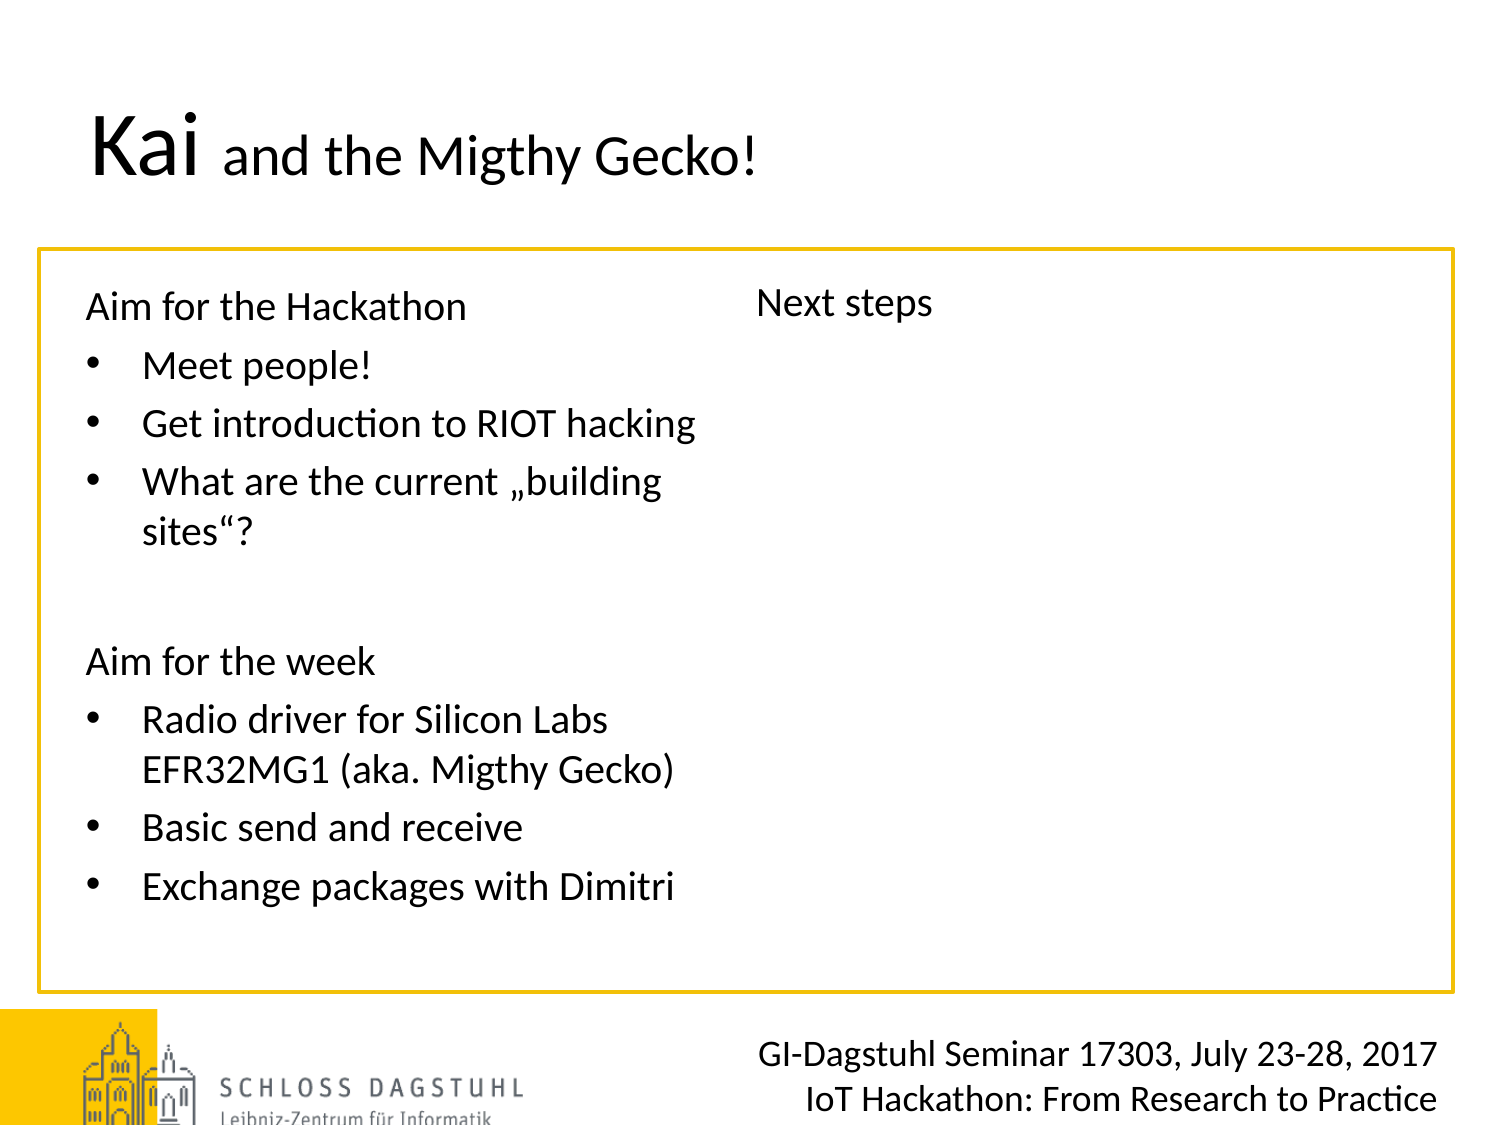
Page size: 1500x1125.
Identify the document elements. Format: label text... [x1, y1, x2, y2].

text_box Next steps [741, 266, 1424, 809]
title Kai and the Migthy Gecko! [75, 45, 856, 233]
text_box Aim for the Hackathon Meet people! Get introduction to RIOT hacking What are the current „building sites“? [70, 271, 752, 615]
picture [0, 1009, 523, 1125]
text_box GI-Dagstuhl Seminar 17303, July 23-28, 2017 IoT Hackathon: From Research to Practice [559, 1021, 1454, 1125]
text_box Aim for the week Radio driver for Silicon Labs EFR32MG1 (aka. Migthy Gecko) Basic send and receive Exchange packages with Dimitri [70, 625, 752, 969]
